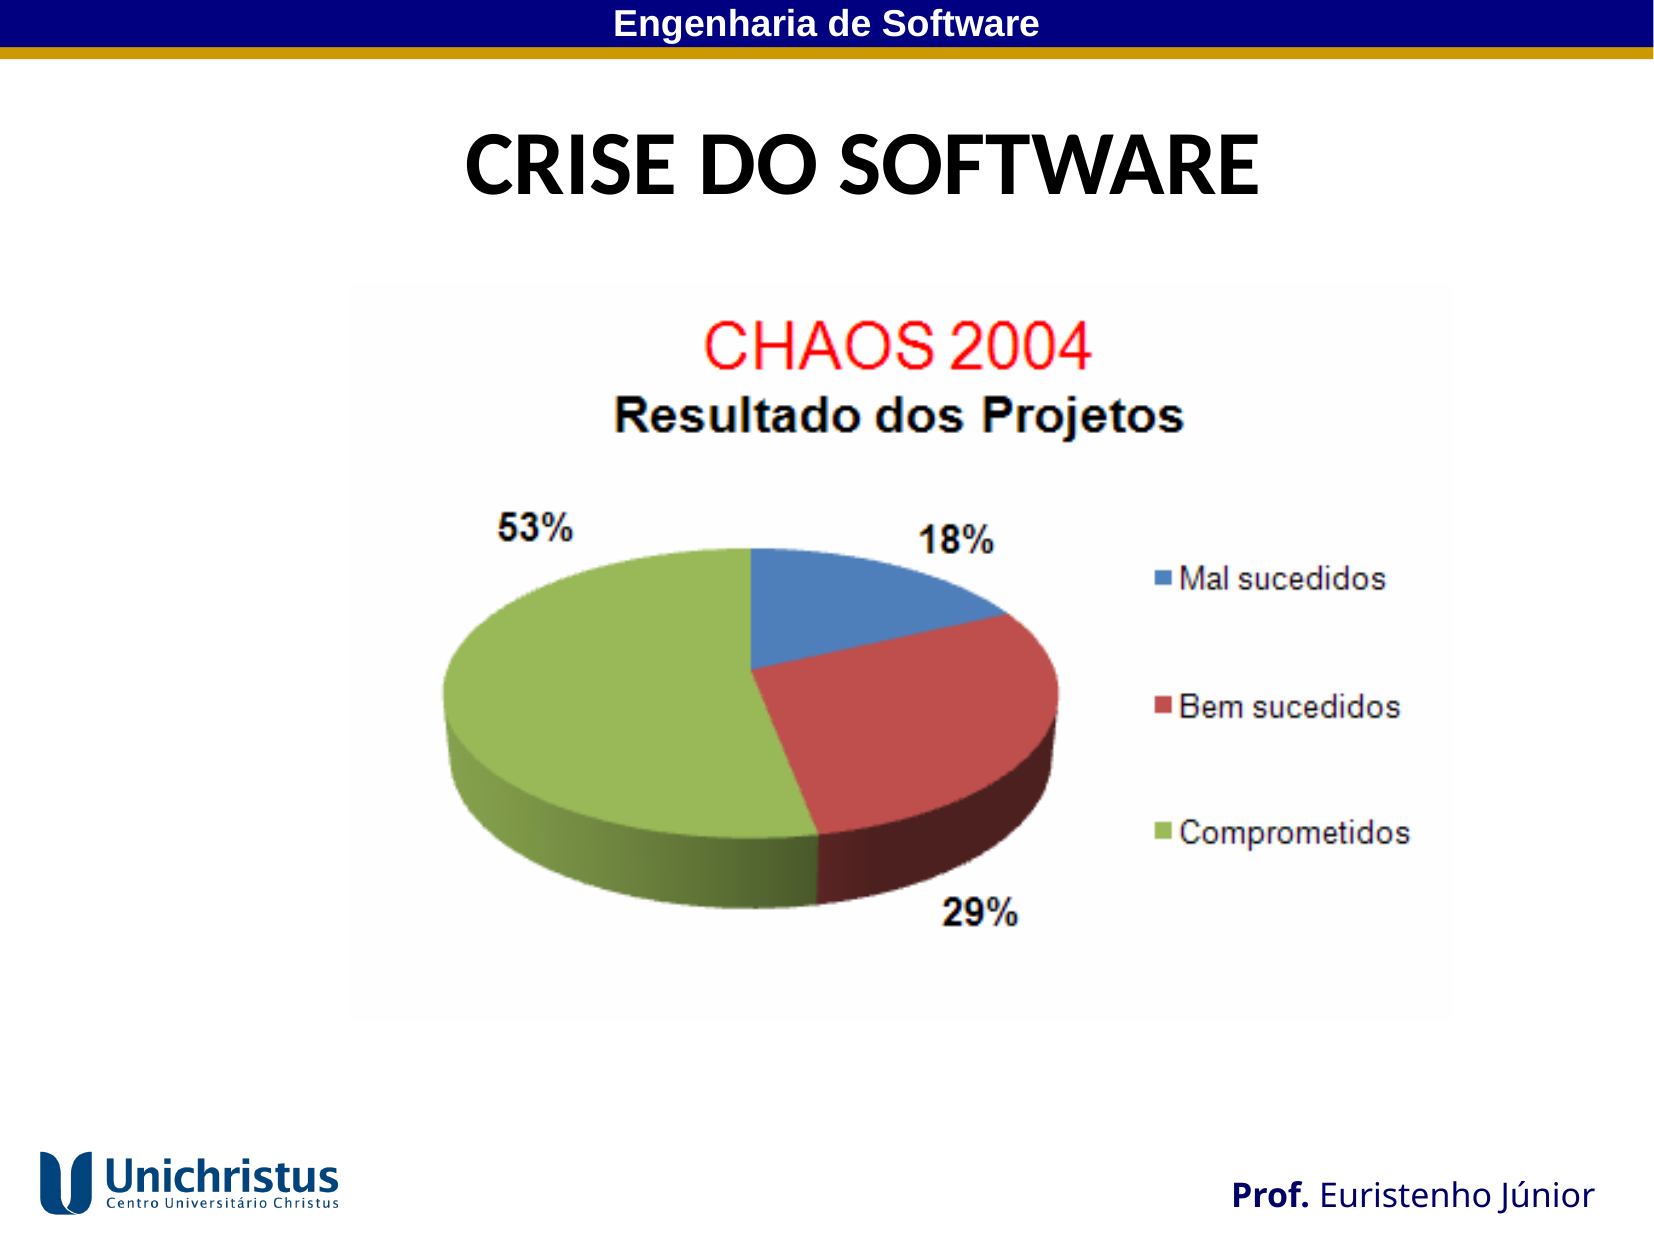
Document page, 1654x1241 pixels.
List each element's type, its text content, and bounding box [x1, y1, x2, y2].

picture [35, 1148, 343, 1217]
title CRISE DO SOFTWARE [188, 95, 1539, 223]
text_box Engenharia de Software [0, 0, 1654, 48]
text_box Prof. Euristenho Júnior [1216, 1163, 1654, 1224]
picture [350, 283, 1453, 1021]
text_box [0, 48, 1654, 60]
